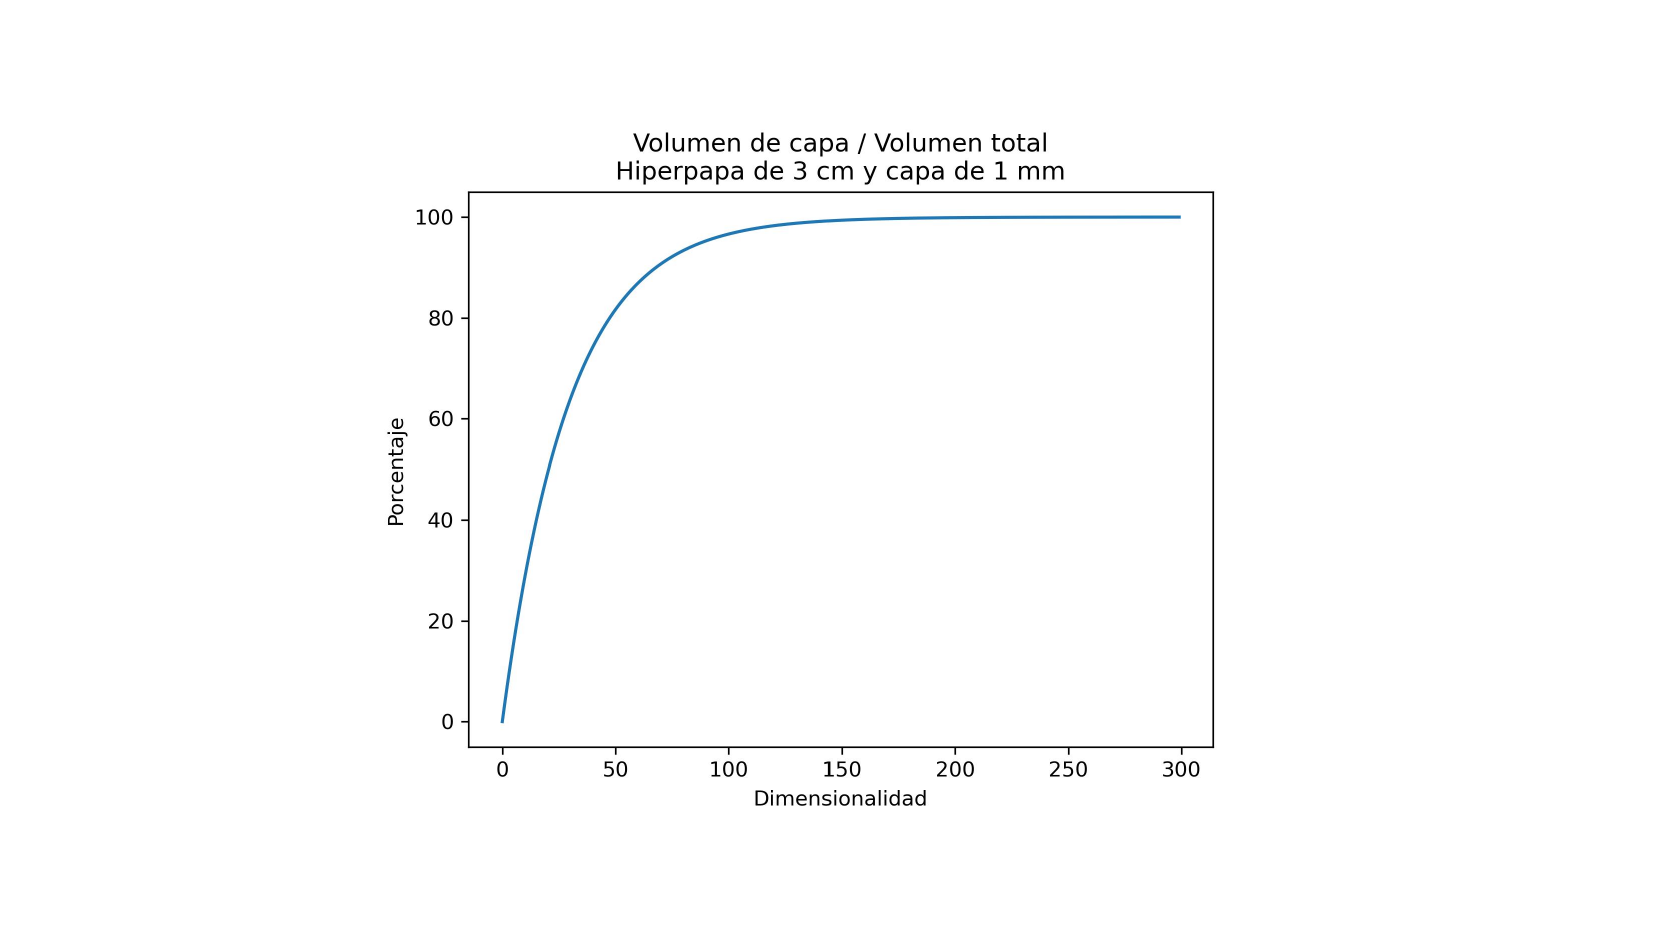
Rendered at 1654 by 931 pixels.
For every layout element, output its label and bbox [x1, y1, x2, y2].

picture [348, 105, 1309, 826]
